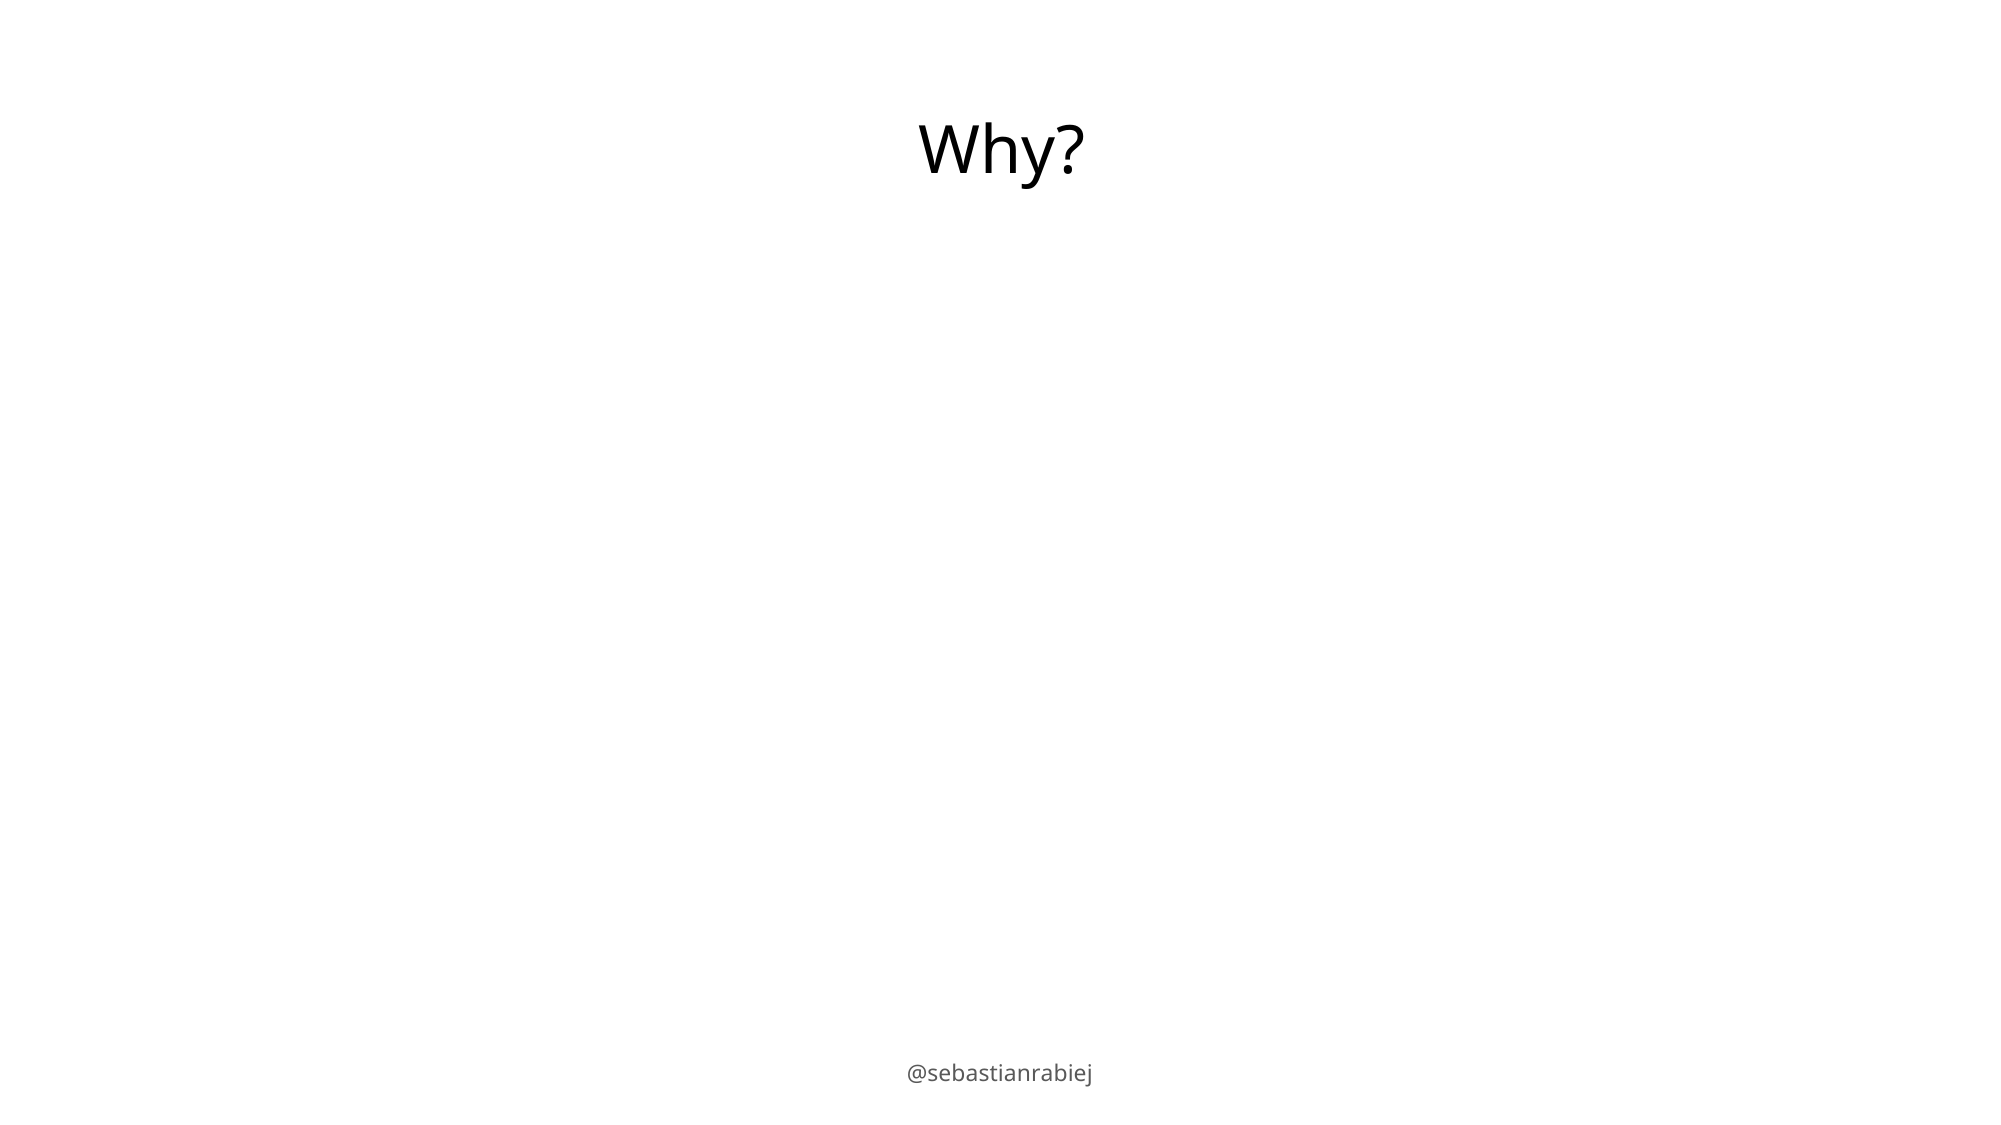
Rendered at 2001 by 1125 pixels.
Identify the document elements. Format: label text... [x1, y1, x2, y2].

text_box @sebastianrabiej [662, 1042, 1338, 1103]
text_box Why? [903, 99, 1097, 196]
